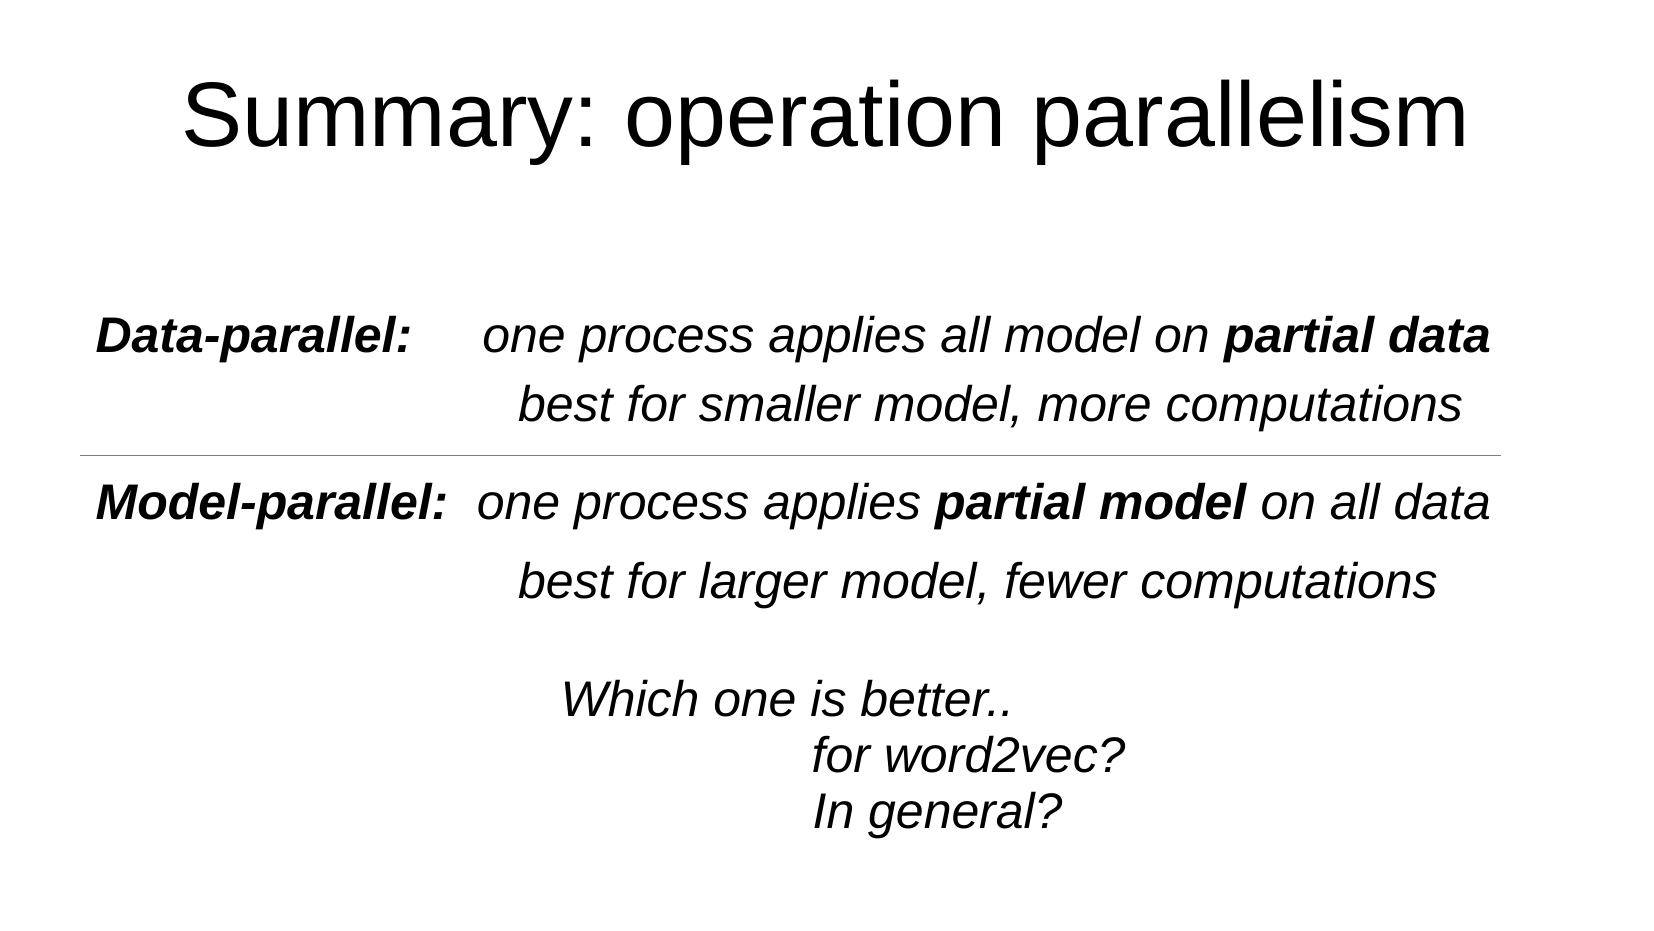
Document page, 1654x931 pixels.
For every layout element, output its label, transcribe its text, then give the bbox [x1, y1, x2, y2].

text_box Data-parallel: one process applies all model on partial data Model-parallel: one process applies partial model on all data [80, 299, 1574, 538]
text_box best for larger model, fewer computations [503, 545, 1486, 673]
text_box best for smaller model, more computations [503, 456, 1486, 496]
text_box best for smaller model, more computations [503, 368, 1486, 455]
title Summary: operation parallelism [82, 37, 1571, 193]
text_box Which one is better.. for word2vec? In general? [545, 673, 1276, 847]
